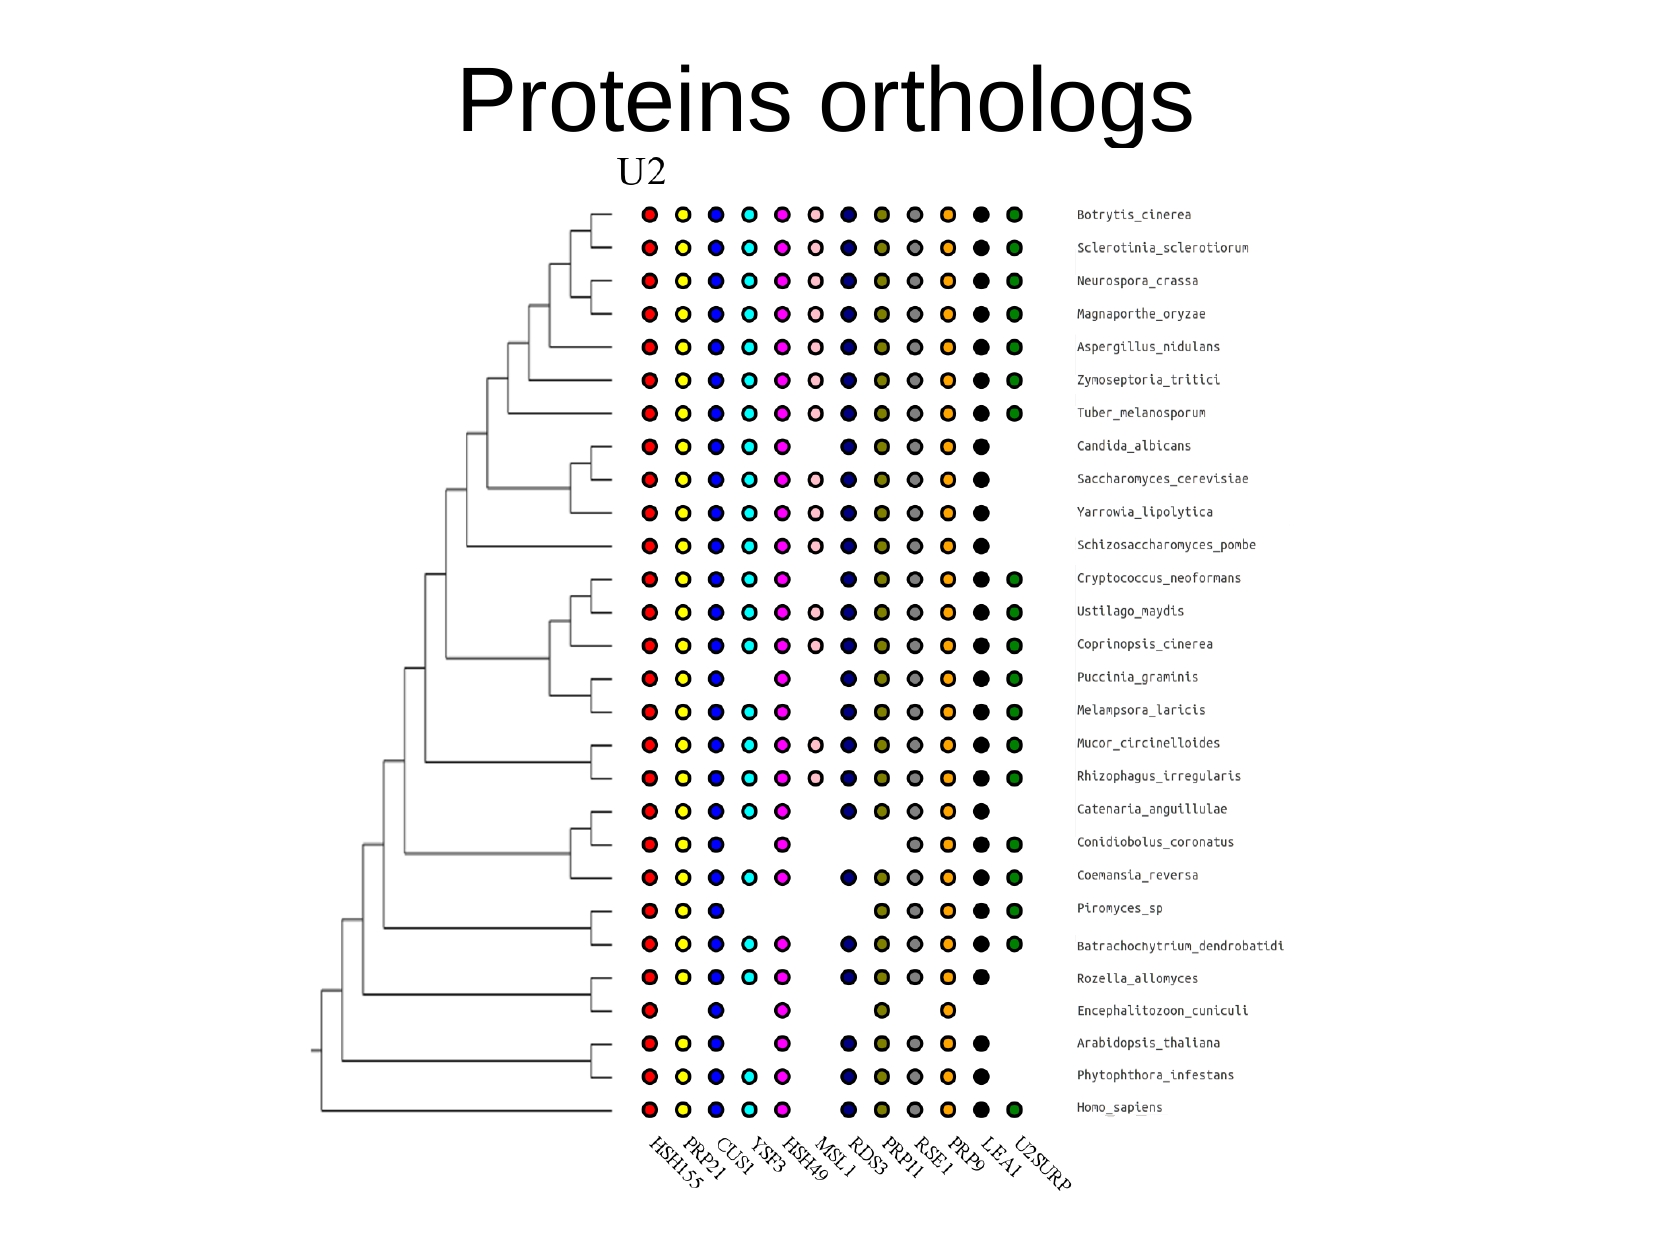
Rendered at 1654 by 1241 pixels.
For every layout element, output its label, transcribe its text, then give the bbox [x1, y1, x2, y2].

title Proteins orthologs [82, 48, 1571, 152]
picture [303, 148, 1298, 1238]
